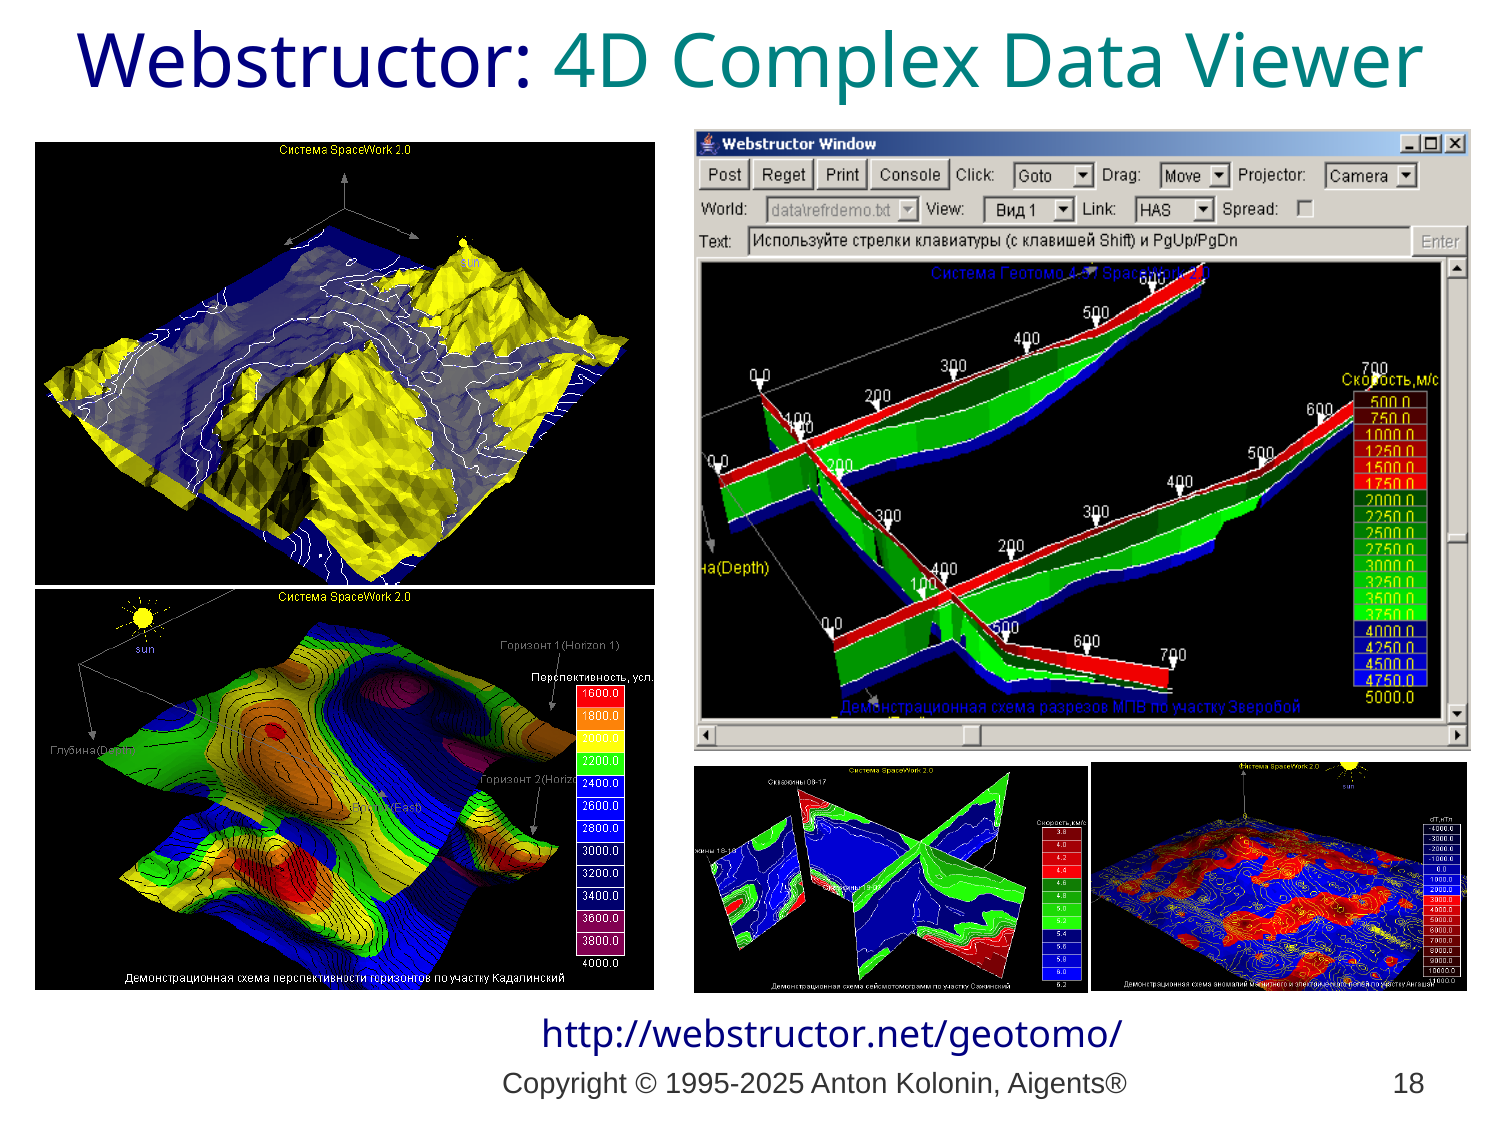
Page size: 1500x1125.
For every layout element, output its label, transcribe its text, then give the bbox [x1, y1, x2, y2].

text_box Webstructor: 4D Complex Data Viewer [0, 0, 1500, 119]
picture [694, 766, 1088, 993]
picture [35, 589, 654, 990]
text_box http://webstructor.net/geotomo/ [526, 1002, 1099, 1063]
picture [35, 142, 655, 585]
picture [694, 129, 1471, 751]
picture [1091, 762, 1467, 991]
